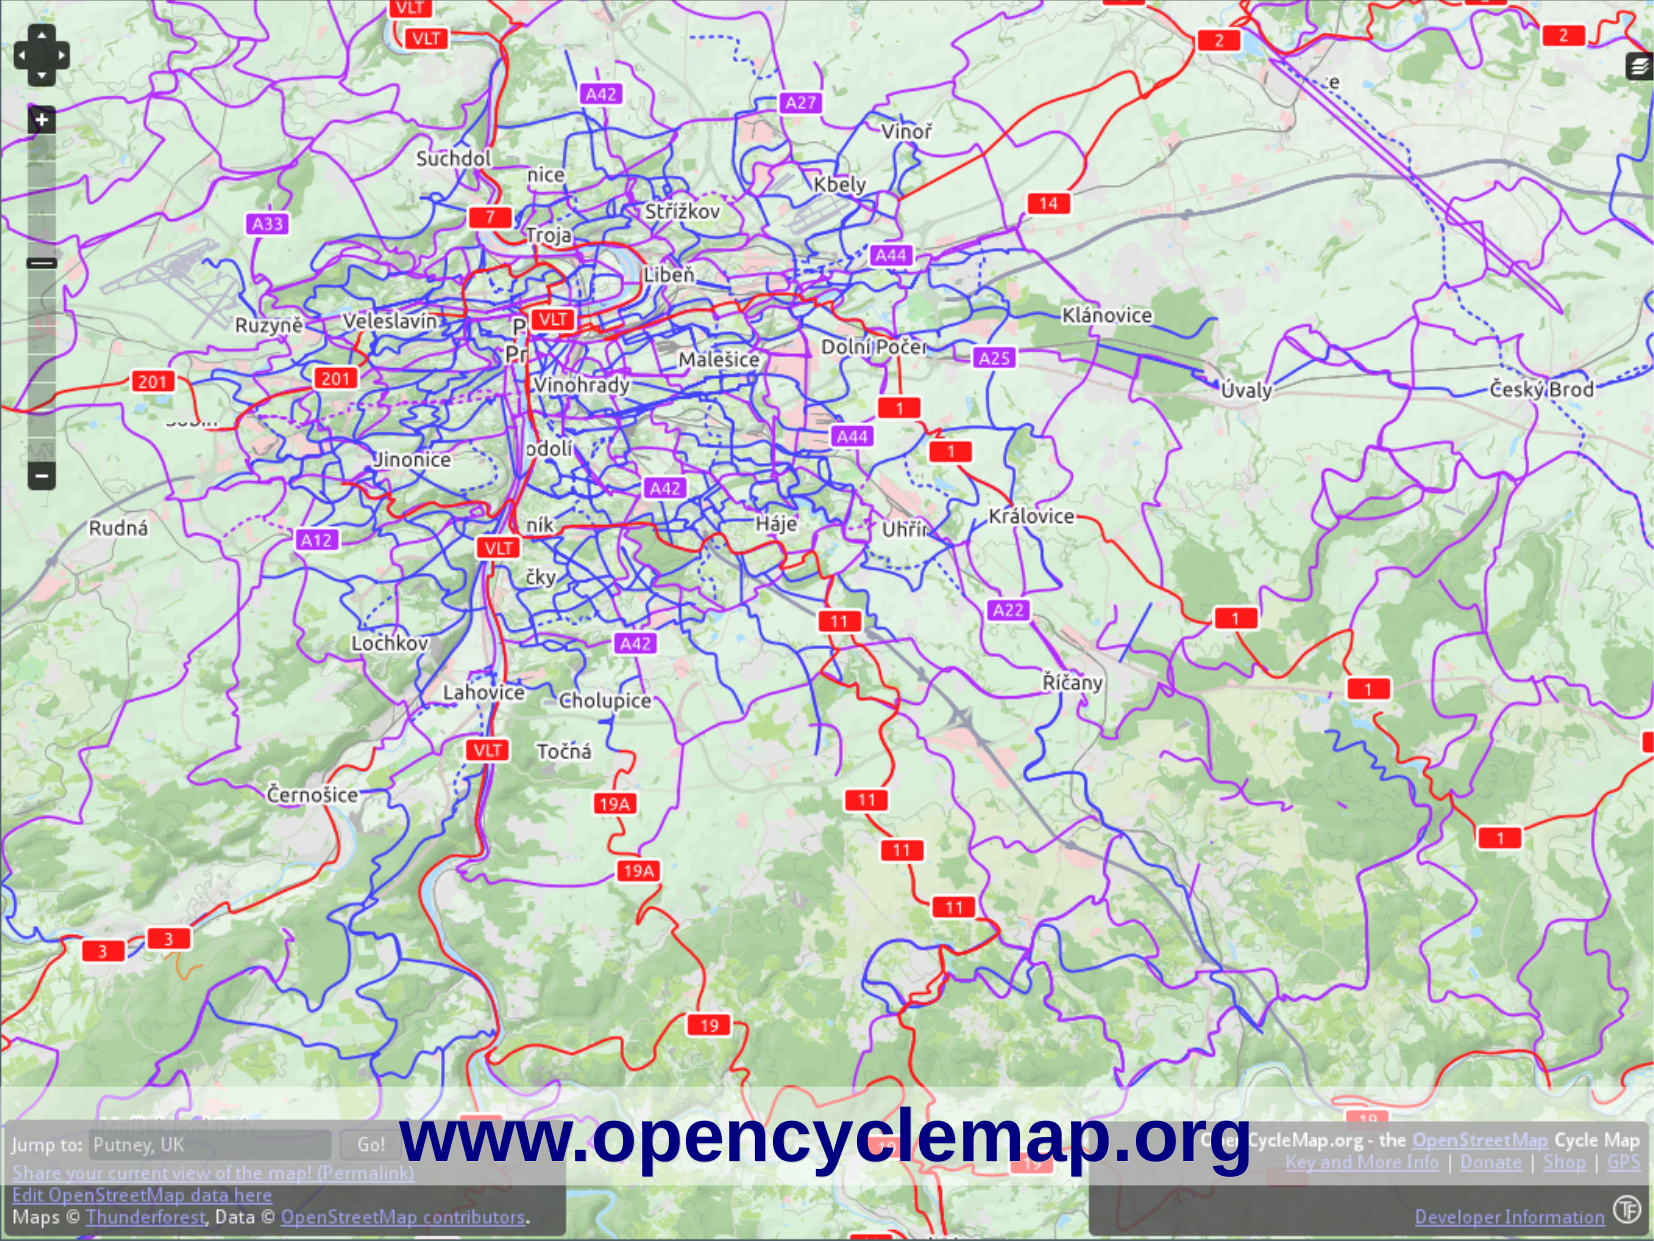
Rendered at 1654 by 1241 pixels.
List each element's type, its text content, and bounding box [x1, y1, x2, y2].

text_box www.opencyclemap.org [0, 1086, 1654, 1186]
picture [0, 1186, 1654, 1241]
picture [0, 0, 1654, 1086]
